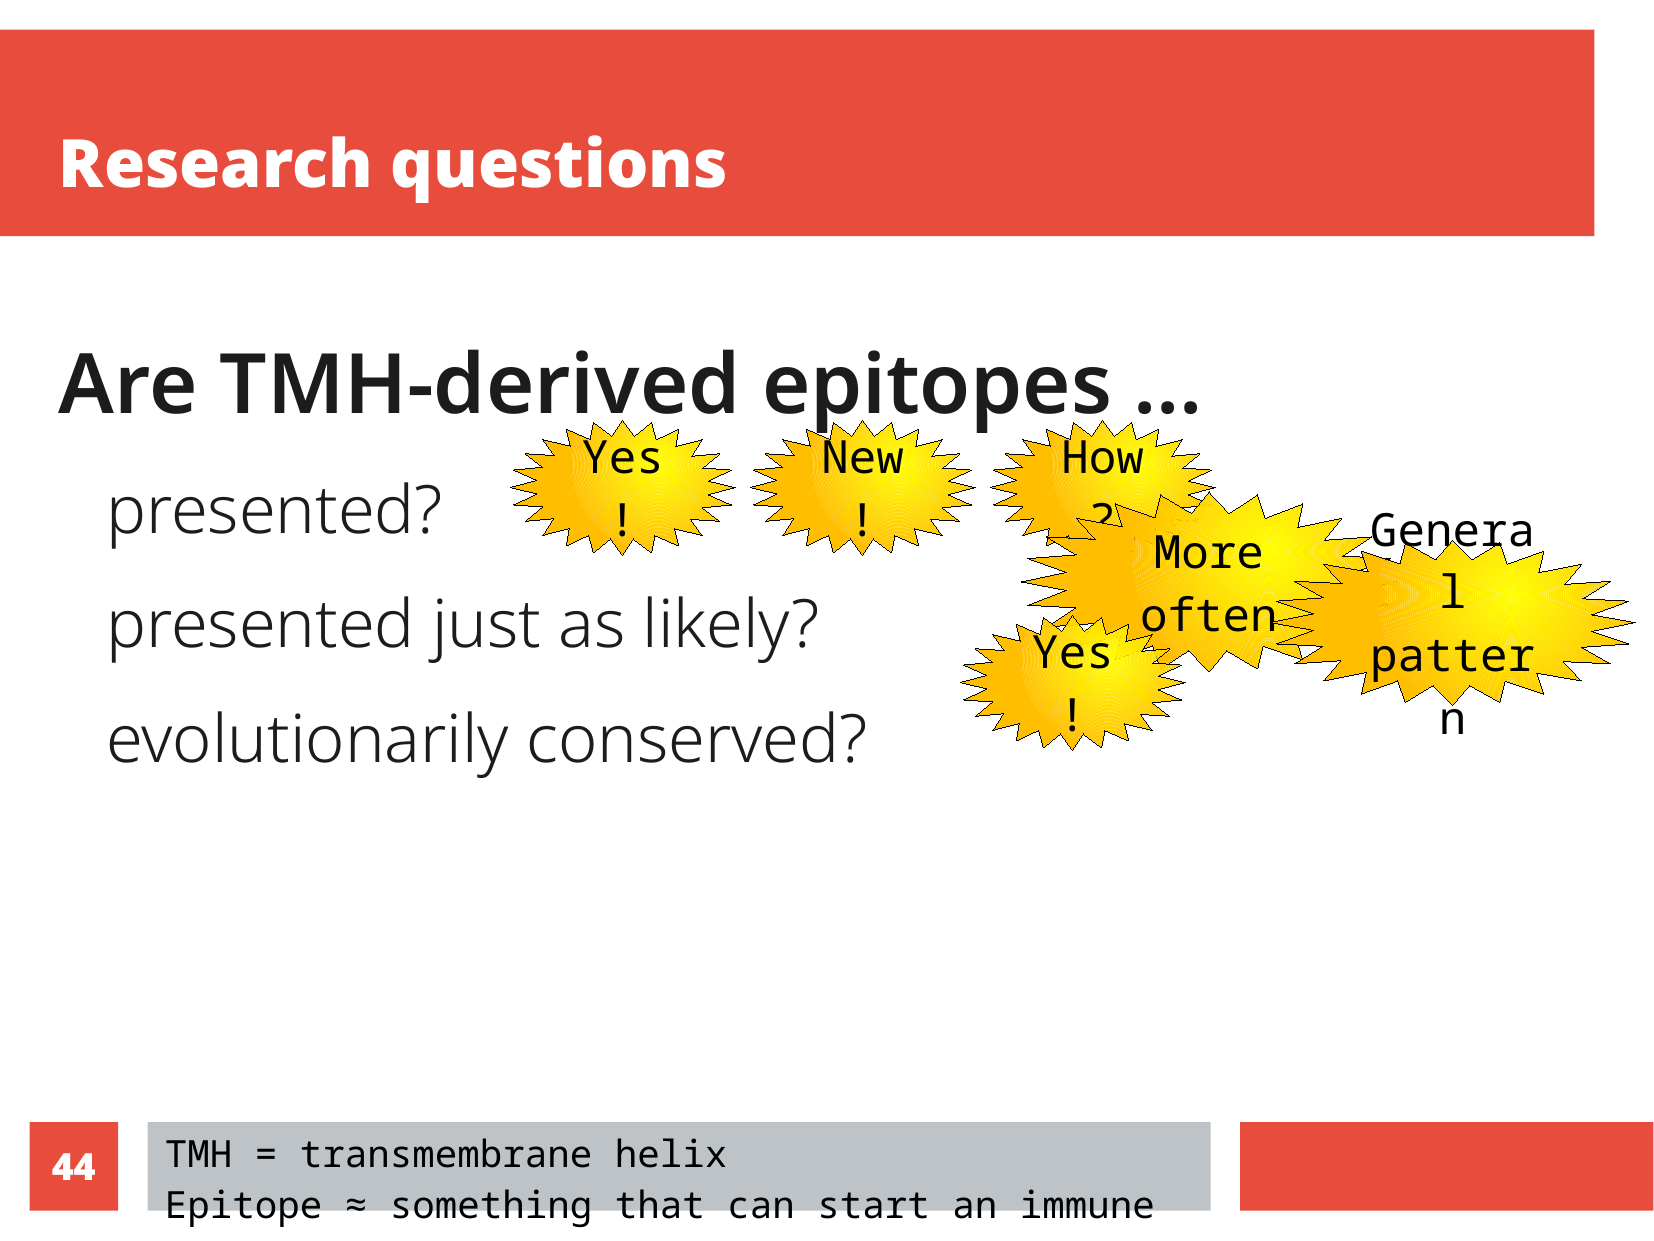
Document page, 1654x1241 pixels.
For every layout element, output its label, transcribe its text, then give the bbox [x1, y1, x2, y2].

list Are TMH-derived epitopes ... presented? presented just as likely? evolutionarily conserved? [59, 324, 1565, 1093]
text_box Yes! [510, 420, 736, 556]
text_box TMH = transmembrane helix Epitope ≈ something that can start an immune response [150, 1120, 1216, 1211]
text_box New! [750, 420, 976, 556]
text_box How? [990, 420, 1216, 539]
title Research questions [59, 59, 1595, 207]
text_box General pattern [1270, 540, 1636, 706]
text_box Yes! [960, 615, 1186, 751]
text_box More often [1021, 491, 1372, 672]
